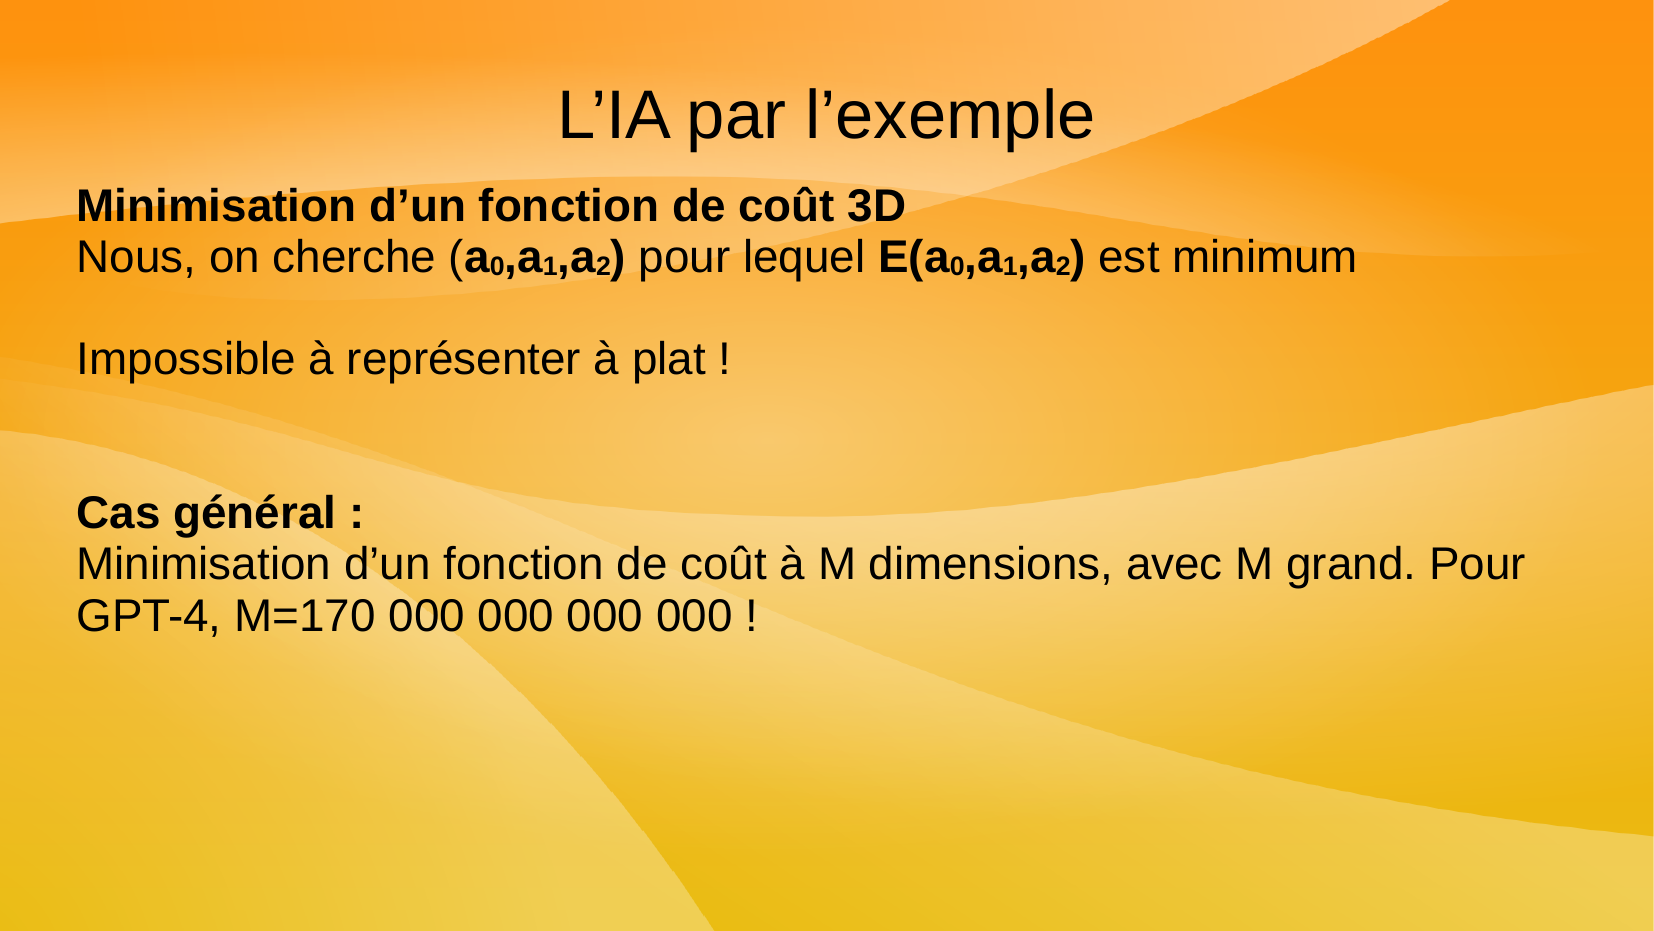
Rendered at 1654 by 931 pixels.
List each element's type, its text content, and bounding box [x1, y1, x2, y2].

picture [0, 0, 1654, 931]
title L’IA par l’exemple [82, 37, 1571, 193]
subtitle Minimisation d’un fonction de coût 3D Nous, on cherche (a0,a1,a2) pour lequel E(a0,a1,a2) est minimum Impossible à représenter à plat ! Cas général : Minimisation d’un fonction de coût à M dimensions, avec M grand. Pour GPT-4, M=170 000 000 000 000 ! [76, 179, 1565, 928]
